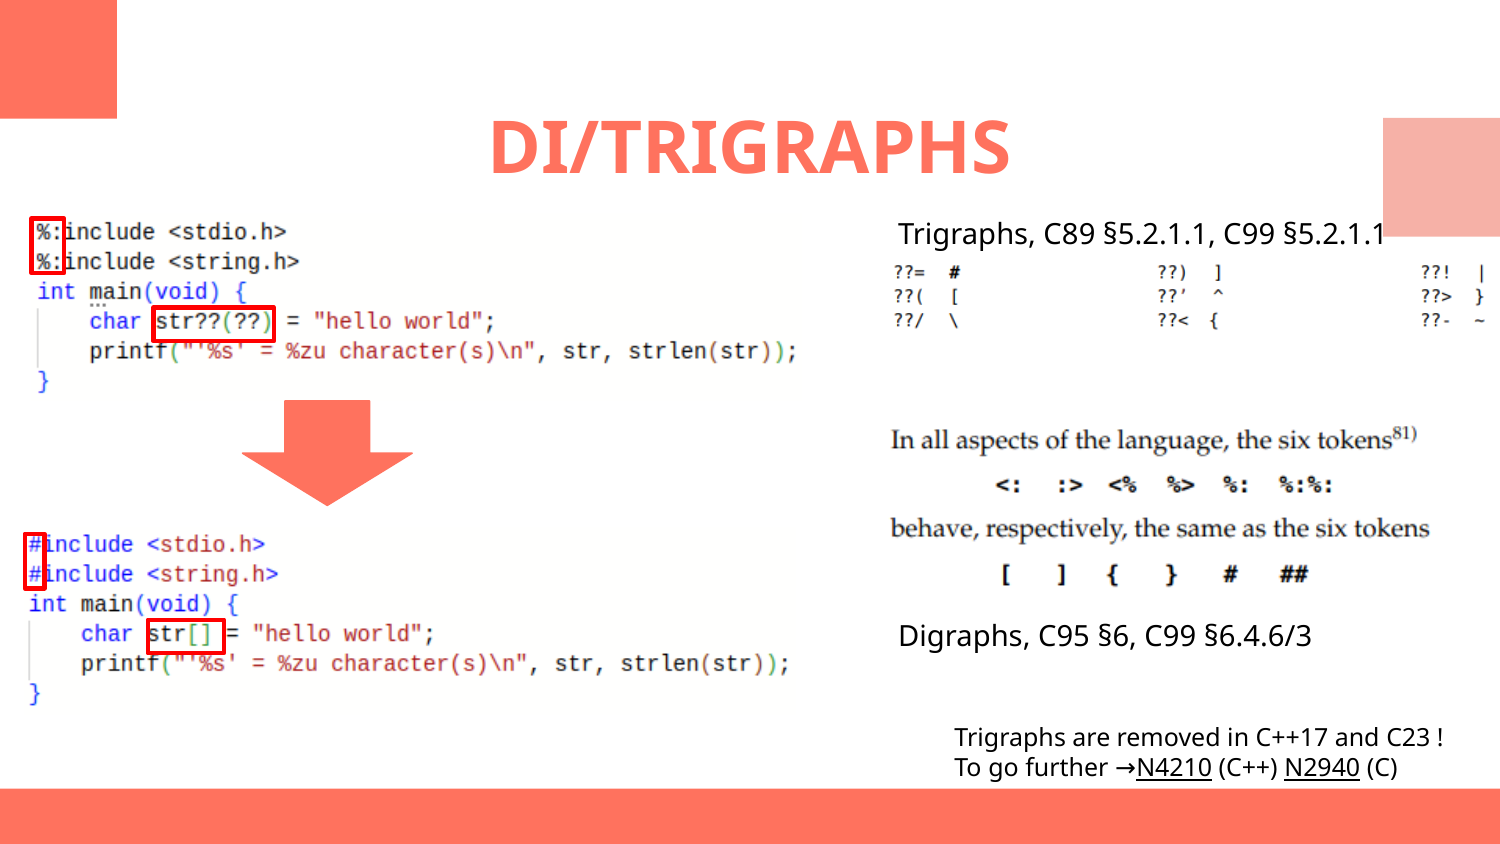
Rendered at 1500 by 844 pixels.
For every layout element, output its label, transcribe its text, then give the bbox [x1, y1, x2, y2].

picture [34, 221, 62, 271]
picture [24, 527, 796, 715]
text_box [242, 400, 413, 506]
title DI/TRIGRAPHS [97, 107, 1402, 181]
picture [883, 425, 1434, 603]
picture [27, 536, 42, 586]
text_box Trigraphs, C89 §5.2.1.1, C99 §5.2.1.1 [883, 200, 1500, 252]
text_box Digraphs, C95 §6, C99 §6.4.6/3 [883, 602, 1383, 654]
text_box Trigraphs are removed in C++17 and C23 ! To go further →N4210 (C++) N2940 (C) [939, 706, 1500, 785]
picture [883, 252, 1500, 336]
picture [31, 213, 802, 401]
